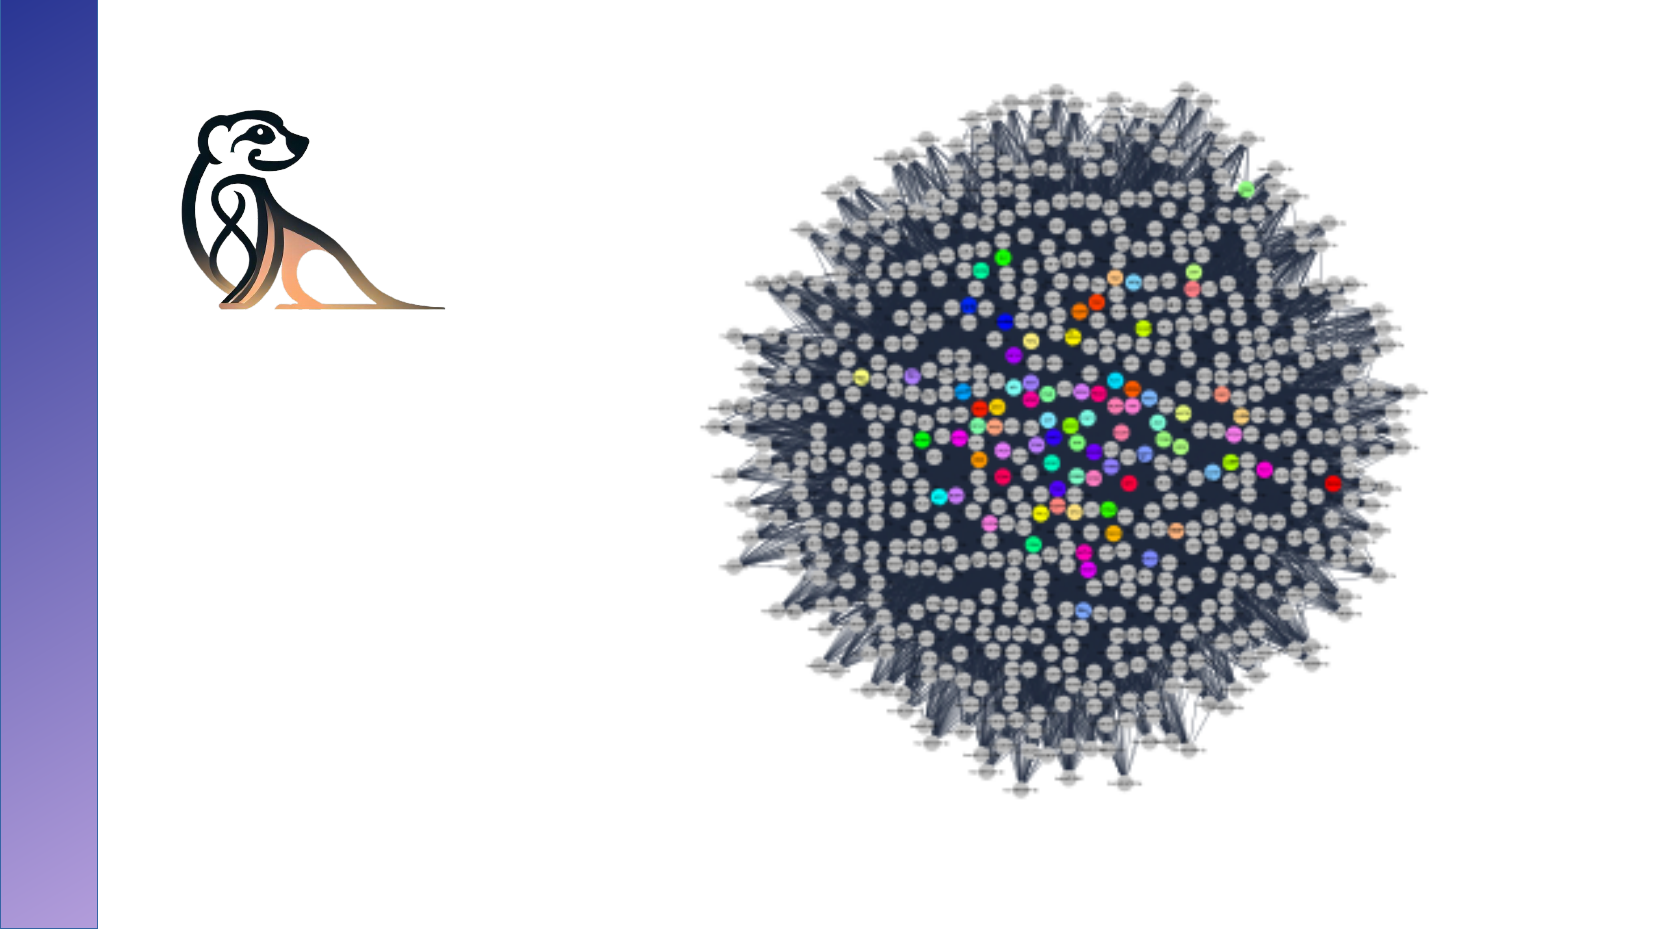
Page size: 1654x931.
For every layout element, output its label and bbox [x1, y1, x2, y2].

picture [97, 0, 513, 414]
text_box [0, 0, 98, 929]
picture [683, 48, 1465, 859]
